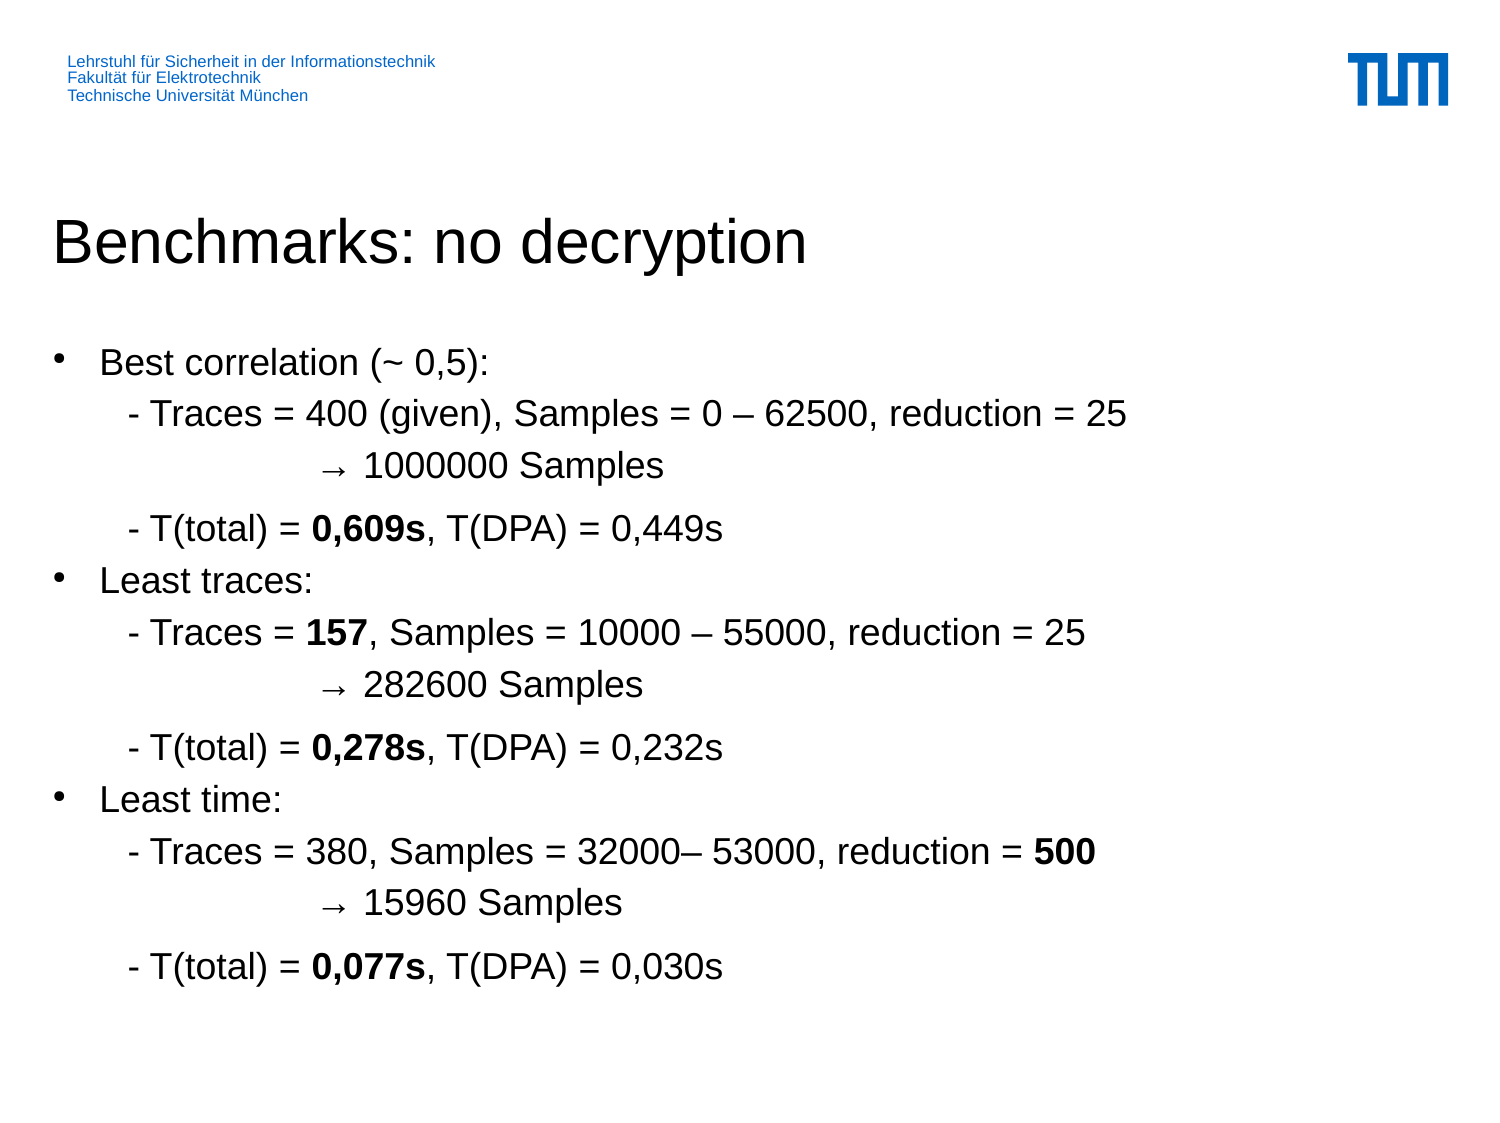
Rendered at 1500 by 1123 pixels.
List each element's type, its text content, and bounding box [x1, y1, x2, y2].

title Benchmarks: no decryption [52, 200, 1453, 260]
list Best correlation (~ 0,5): - Traces = 400 (given), Samples = 0 – 62500, reduction = 25 → 1000000 Samples - T(total) = 0,609s, T(DPA) = 0,449s Least traces: - Traces = 157, Samples = 10000 – 55000, reduction = 25 → 282600 Samples - T(total) = 0,278s, T(DPA) = 0,232s Least time: - Traces = 380, Samples = 32000– 53000, reduction = 500 → 15960 Samples - T(total) = 0,077s, T(DPA) = 0,030s [52, 330, 1453, 1021]
